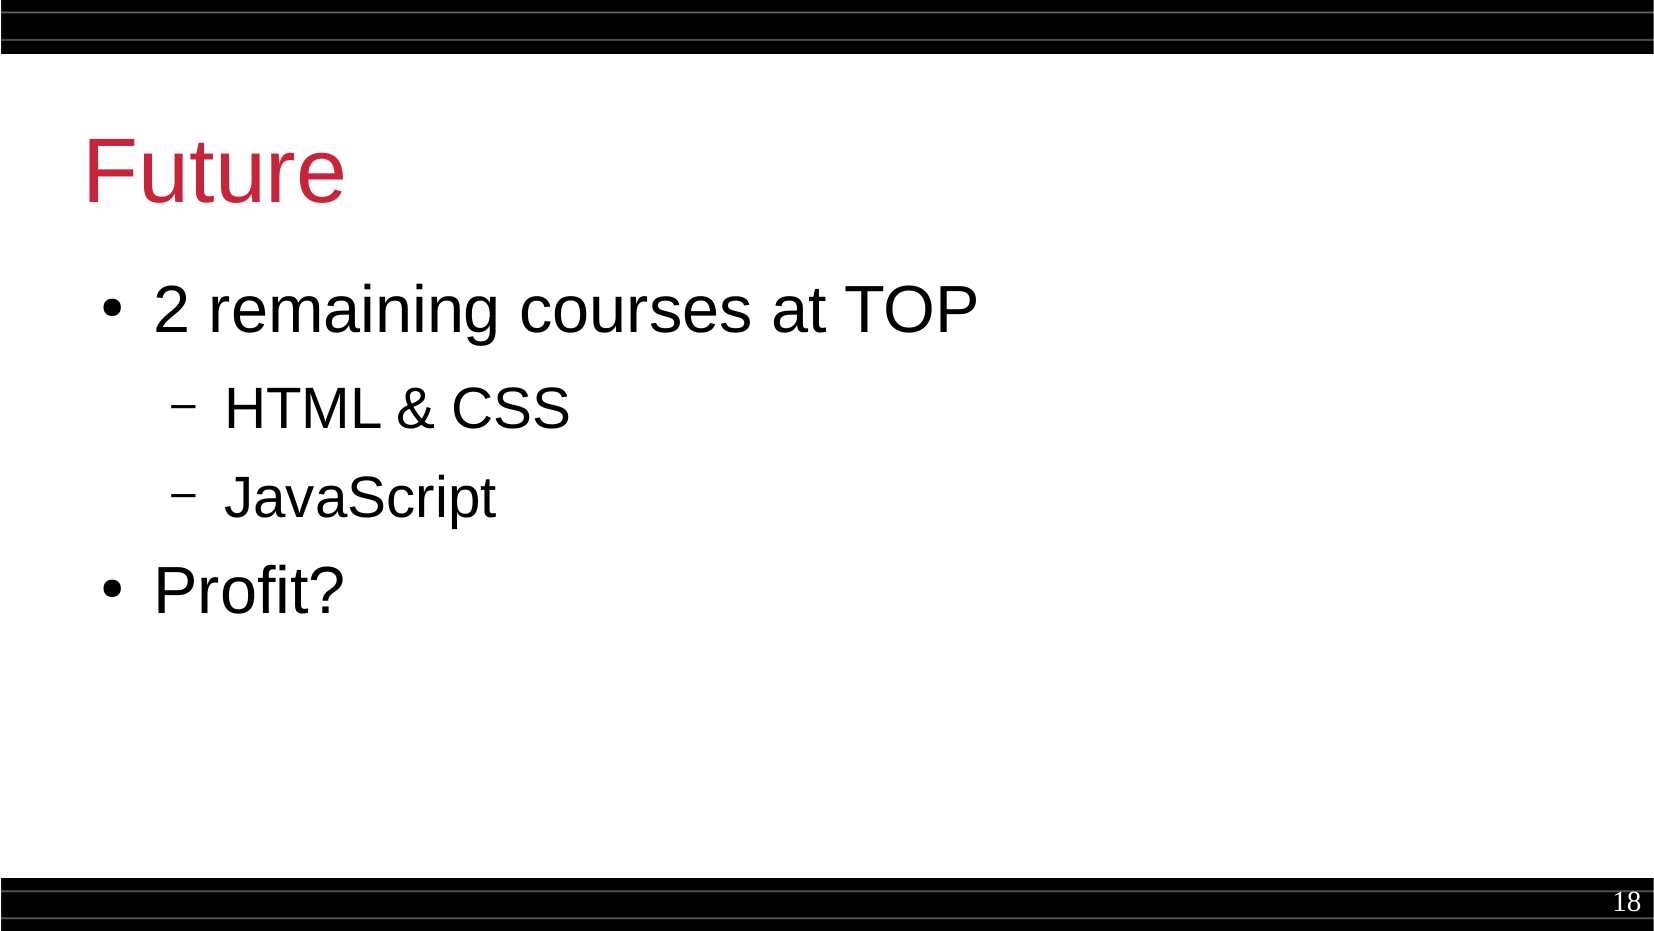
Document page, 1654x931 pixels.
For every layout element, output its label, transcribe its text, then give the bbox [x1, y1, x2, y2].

picture [1, 878, 1654, 931]
picture [1, 0, 1654, 54]
title Future [82, 92, 1571, 249]
list 2 remaining courses at TOP HTML & CSS JavaScript Profit? [82, 271, 1571, 758]
